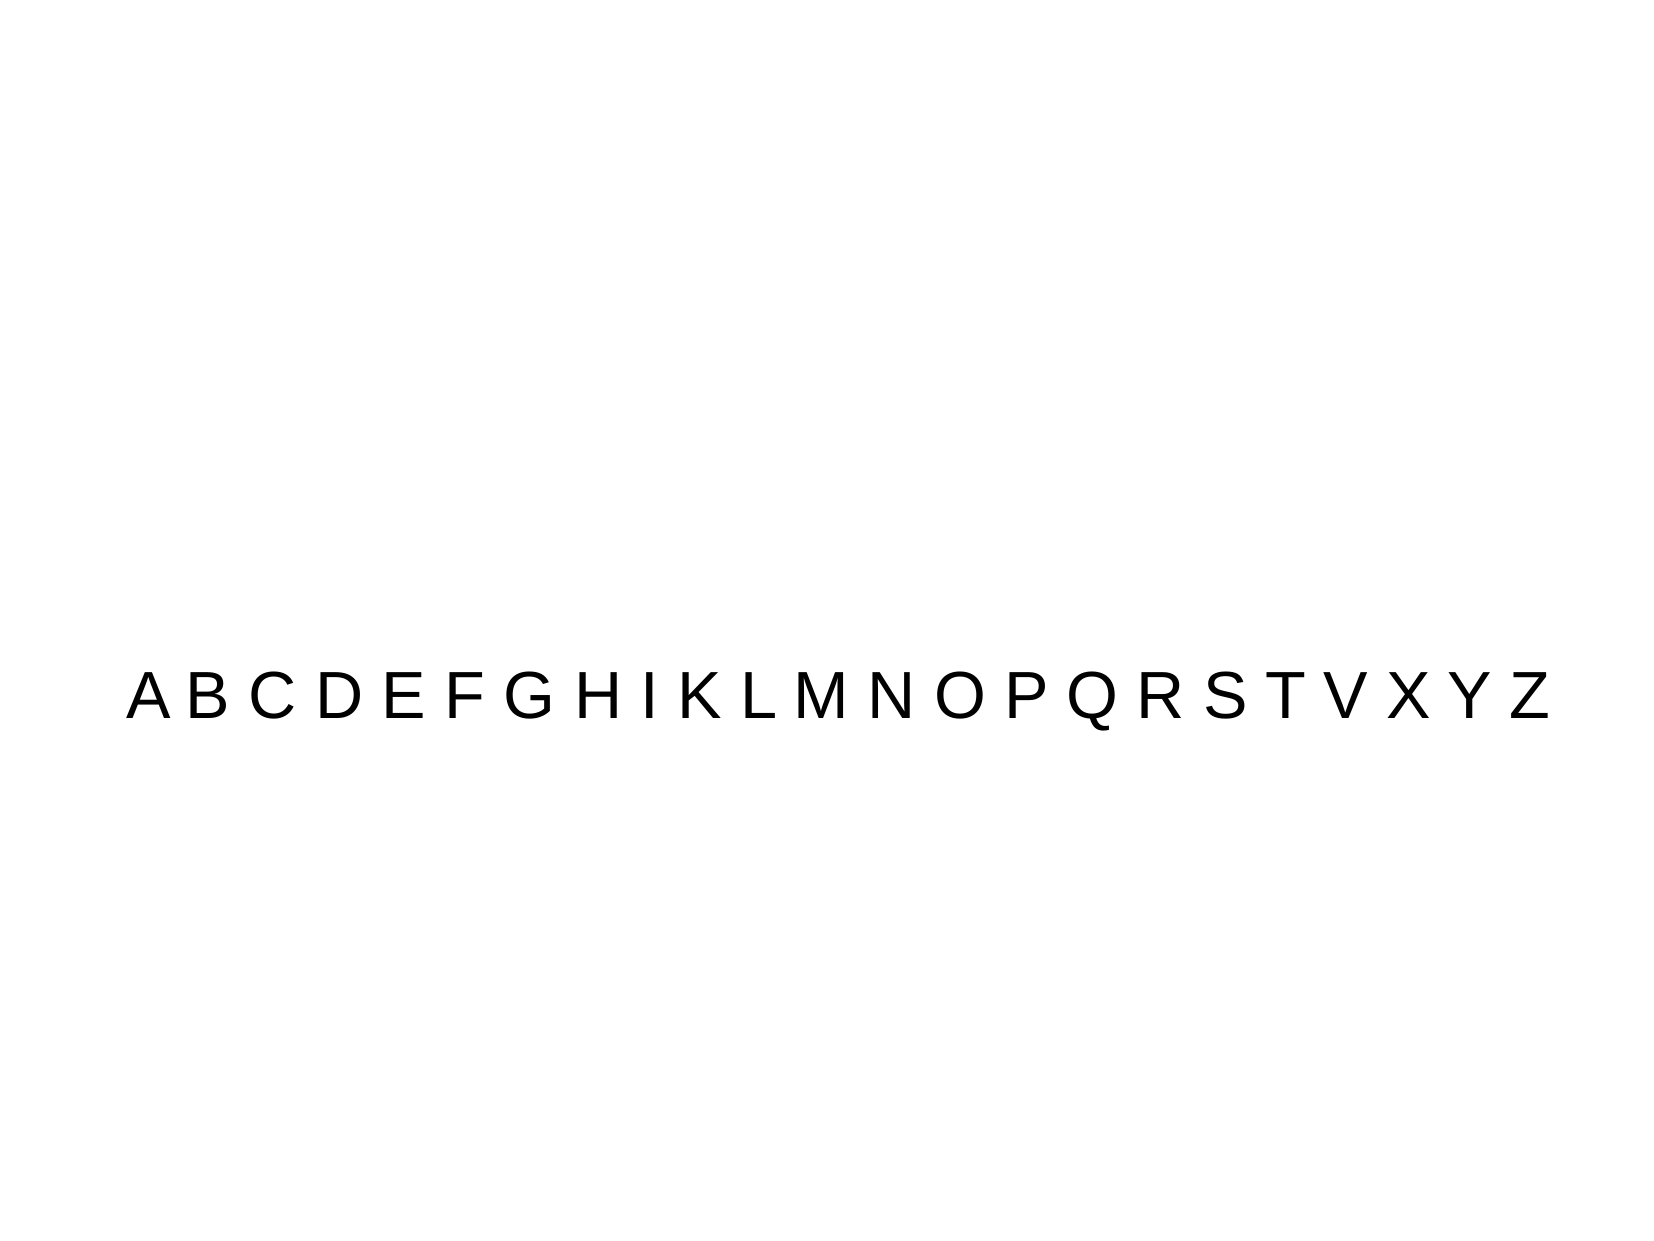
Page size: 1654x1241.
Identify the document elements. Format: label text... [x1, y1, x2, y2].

subtitle A B C D E F G H I K L M N O P Q R S T V X Y Z [25, 233, 1654, 1158]
